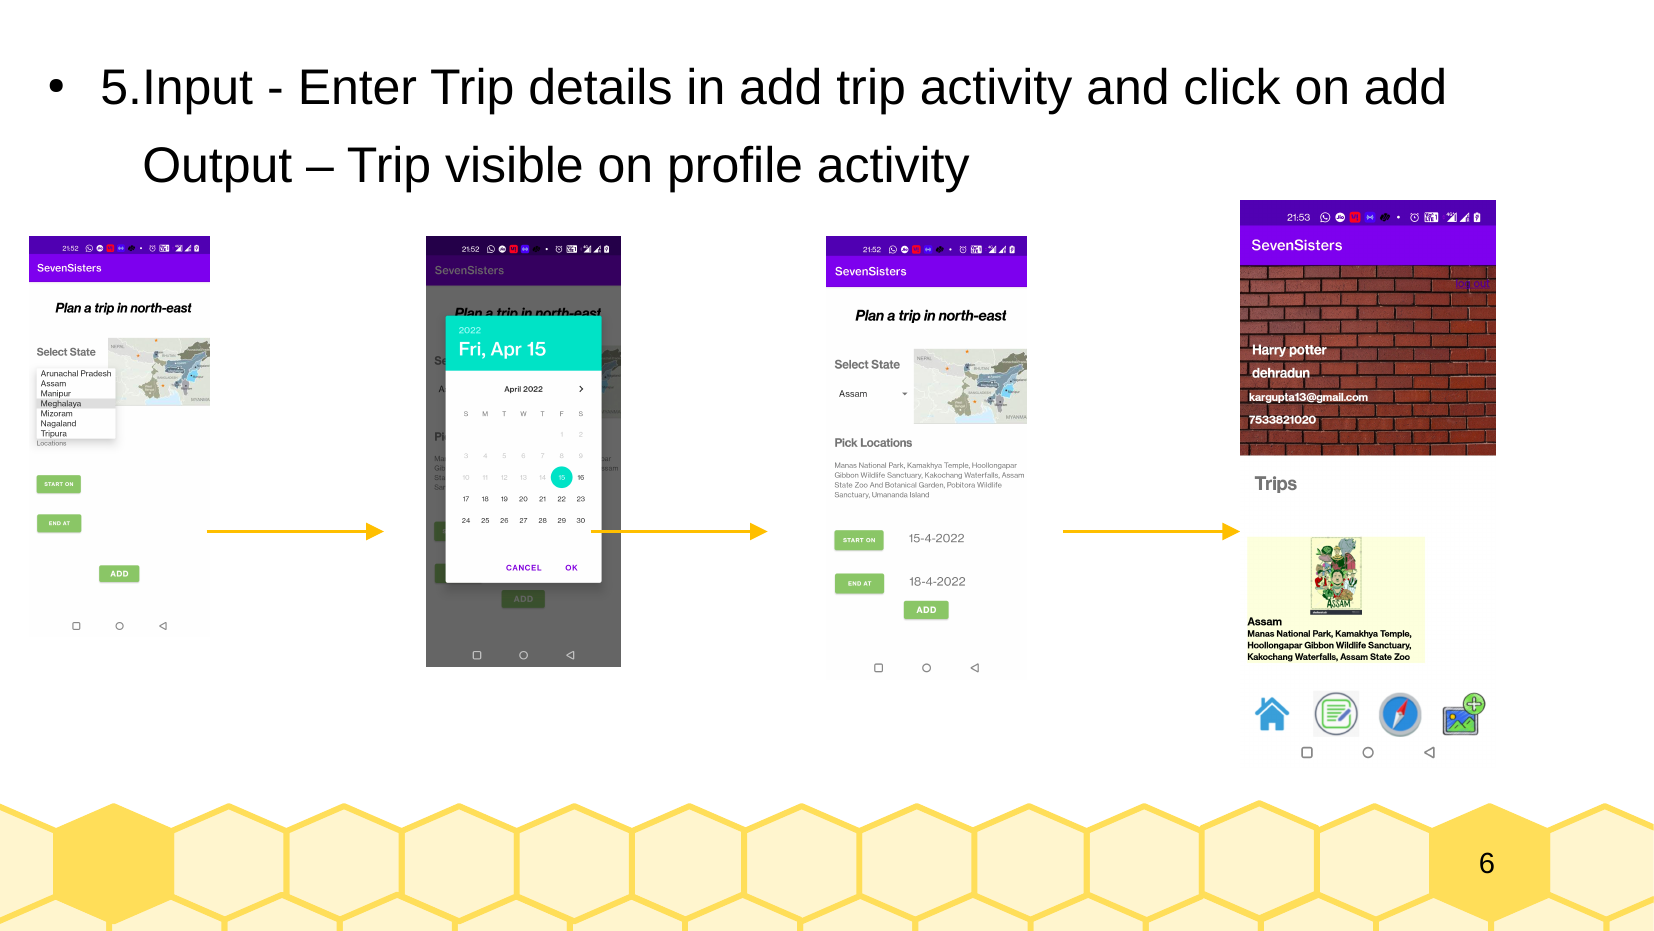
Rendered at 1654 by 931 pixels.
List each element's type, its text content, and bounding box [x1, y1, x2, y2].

picture [1240, 200, 1496, 768]
picture [426, 236, 621, 667]
picture [29, 236, 210, 637]
list 5.Input - Enter Trip details in add trip activity and click on add Output – Trip visible on profile activity [29, 59, 1536, 768]
picture [826, 236, 1027, 680]
